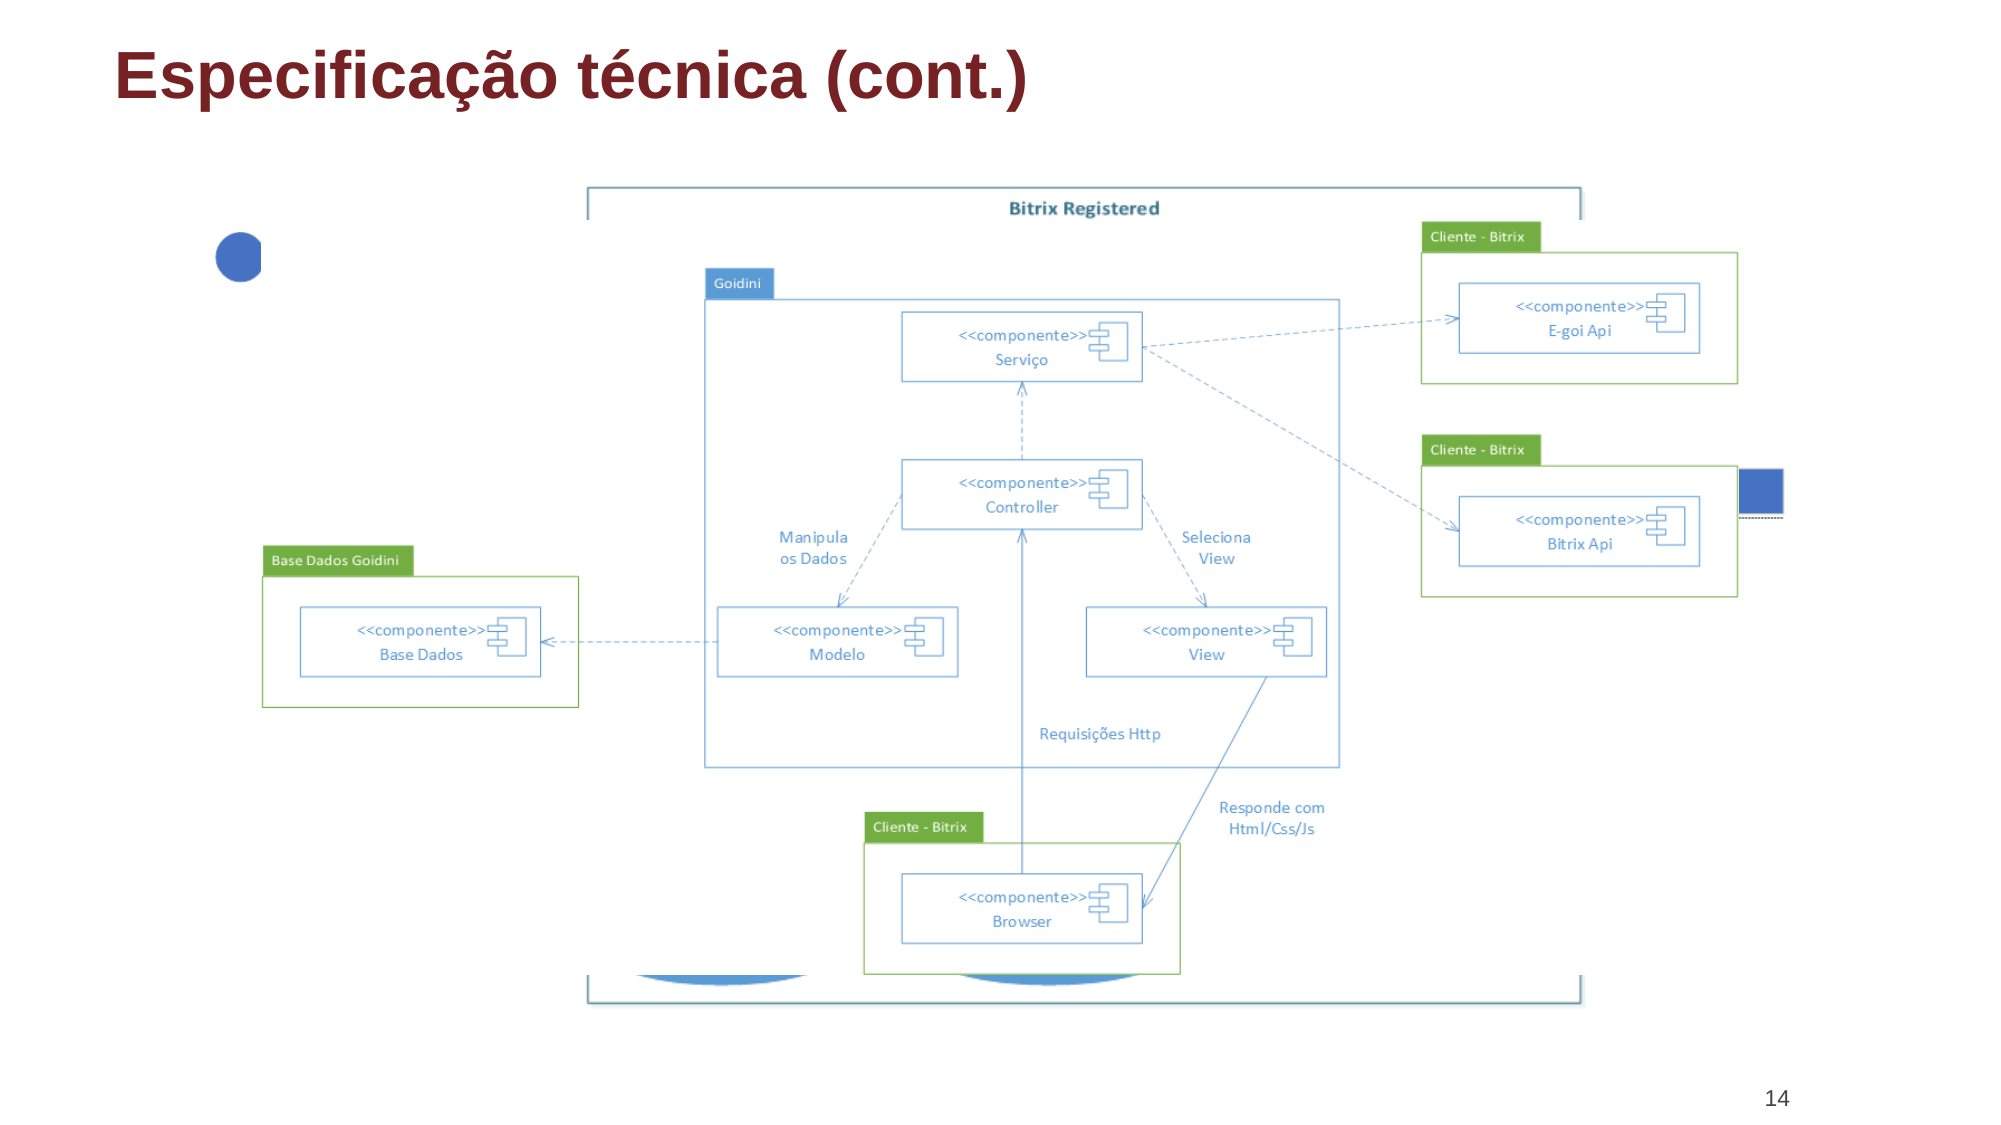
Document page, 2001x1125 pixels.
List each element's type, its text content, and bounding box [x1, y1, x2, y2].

picture [213, 187, 1787, 1009]
text_box [1749, 1075, 1901, 1113]
title Especificação técnica (cont.) [99, 1, 1901, 121]
